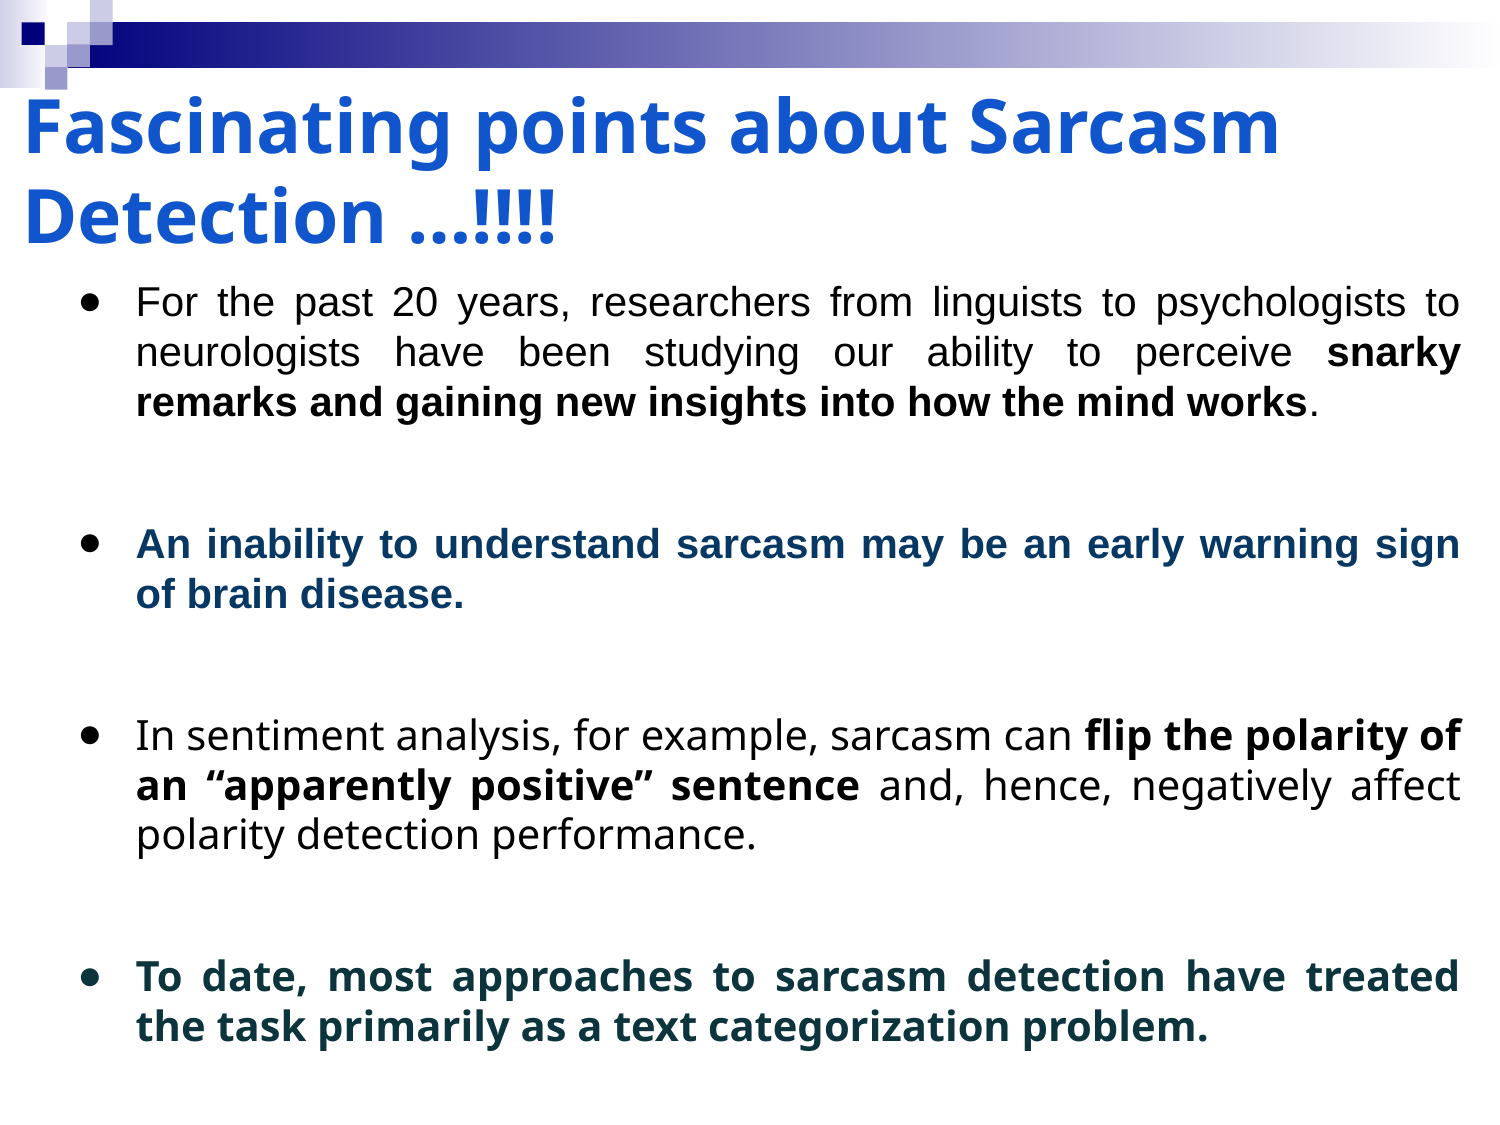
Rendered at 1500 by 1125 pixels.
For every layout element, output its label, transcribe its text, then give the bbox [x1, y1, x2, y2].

text_box For the past 20 years, researchers from linguists to psychologists to neurologists have been studying our ability to perceive snarky remarks and gaining new insights into how the mind works. An inability to understand sarcasm may be an early warning sign of brain disease. In sentiment analysis, for example, sarcasm can flip the polarity of an “apparently positive” sentence and, hence, negatively affect polarity detection performance. To date, most approaches to sarcasm detection have treated the task primarily as a text categorization problem. [45, 259, 1477, 1076]
text_box Fascinating points about Sarcasm Detection …!!!! [7, 71, 1493, 224]
